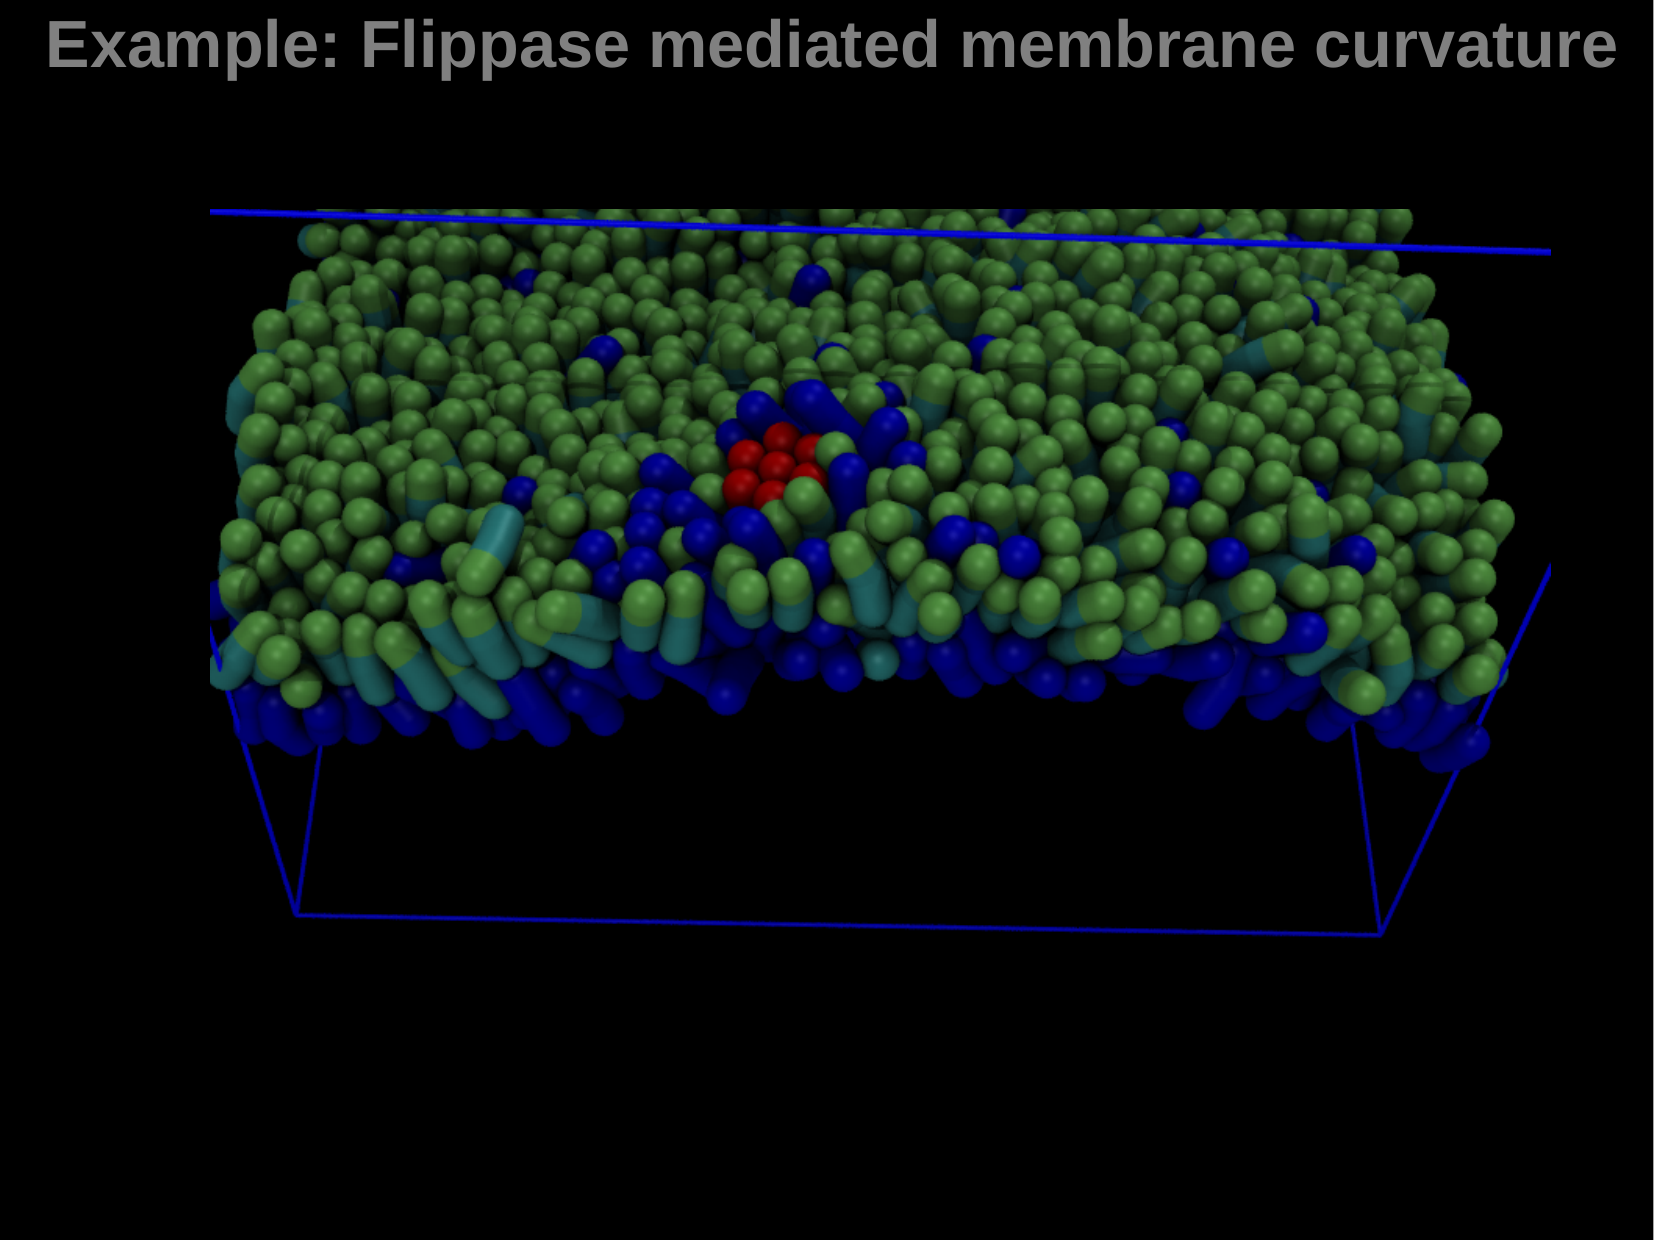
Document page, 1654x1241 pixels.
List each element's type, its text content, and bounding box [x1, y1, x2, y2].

picture [210, 209, 1551, 960]
text_box Example: Flippase mediated membrane curvature [0, 0, 1654, 92]
